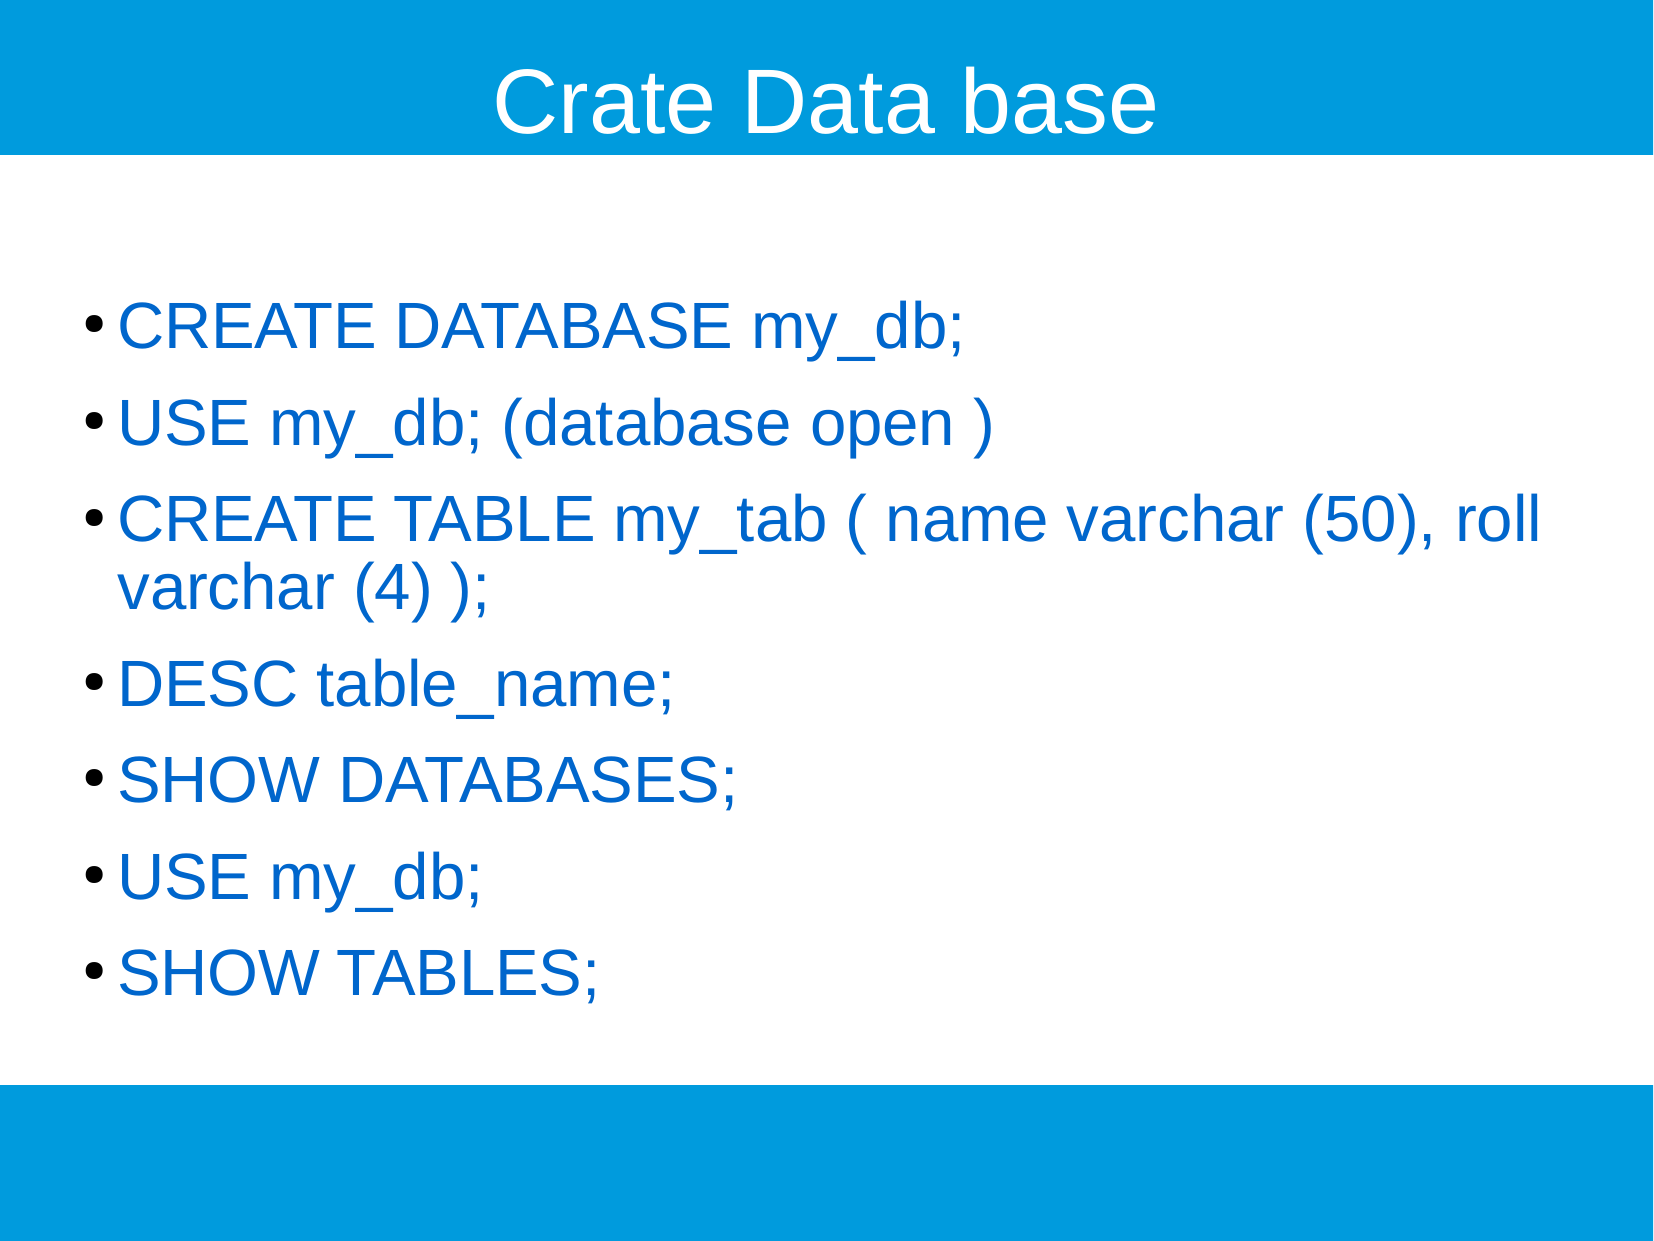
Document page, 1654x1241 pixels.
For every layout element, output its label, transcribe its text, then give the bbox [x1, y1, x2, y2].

title Crate Data base [82, 49, 1571, 155]
list CREATE DATABASE my_db; USE my_db; (database open ) CREATE TABLE my_tab ( name varchar (50), roll varchar (4) ); DESC table_name; SHOW DATABASES; USE my_db; SHOW TABLES; [82, 290, 1571, 1010]
